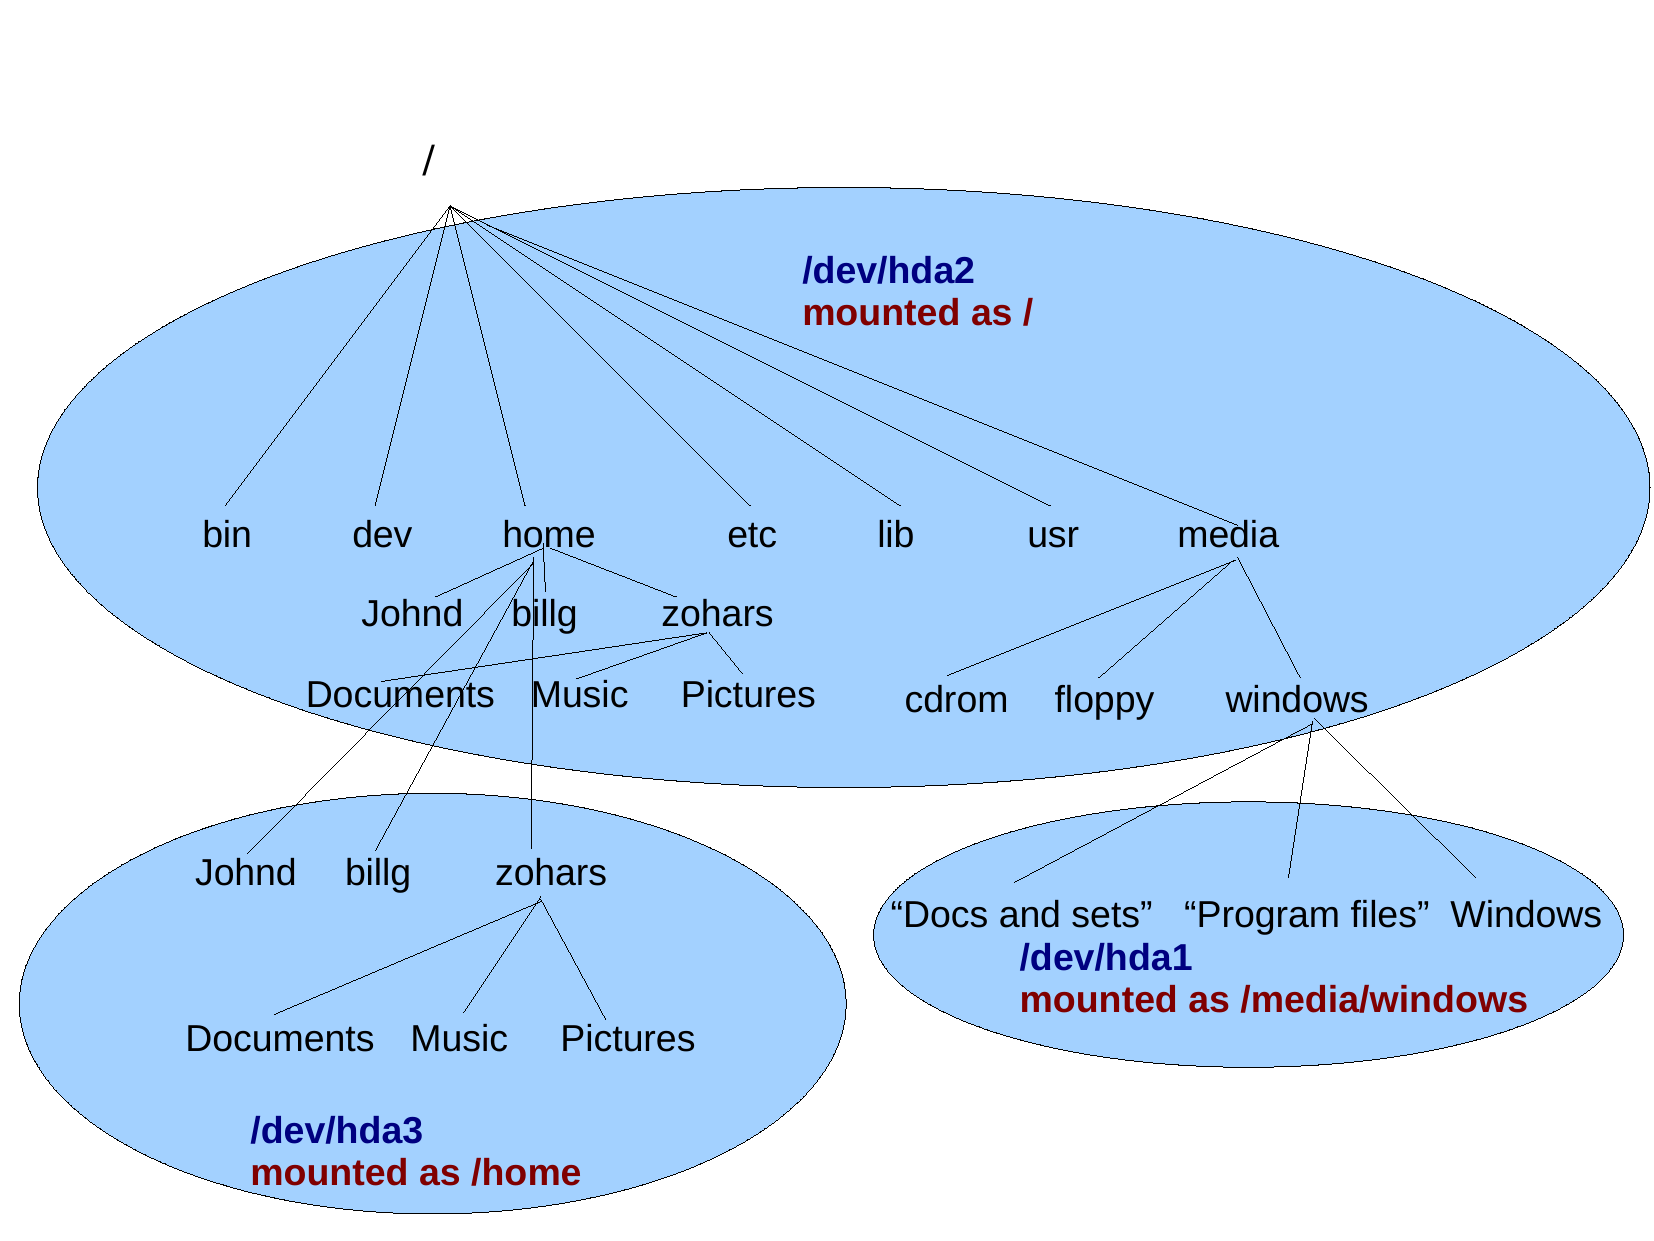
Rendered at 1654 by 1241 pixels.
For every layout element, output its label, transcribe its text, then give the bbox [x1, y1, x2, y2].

text_box Documents Music Pictures [291, 666, 895, 724]
text_box [19, 793, 847, 1189]
text_box [347, 724, 1323, 788]
text_box [873, 923, 1507, 1068]
text_box Johnd billg zohars [180, 843, 664, 901]
text_box Documents Music Pictures [170, 1009, 775, 1067]
text_box [37, 187, 1651, 706]
text_box /dev/hda2 mounted as / [787, 241, 1088, 344]
text_box “Docs and sets” “Program files” Windows [875, 886, 1630, 944]
text_box bin dev home etc lib usr media [187, 505, 1463, 563]
text_box [307, 1204, 559, 1214]
text_box /dev/hda1 mounted as /media/windows [1004, 929, 1557, 1031]
text_box /dev/hda3 mounted as /home [235, 1102, 788, 1204]
text_box cdrom floppy windows [889, 671, 1565, 729]
text_box / [412, 130, 451, 188]
text_box Johnd billg zohars [346, 585, 830, 643]
text_box [1557, 944, 1623, 1011]
text_box [899, 801, 1598, 886]
